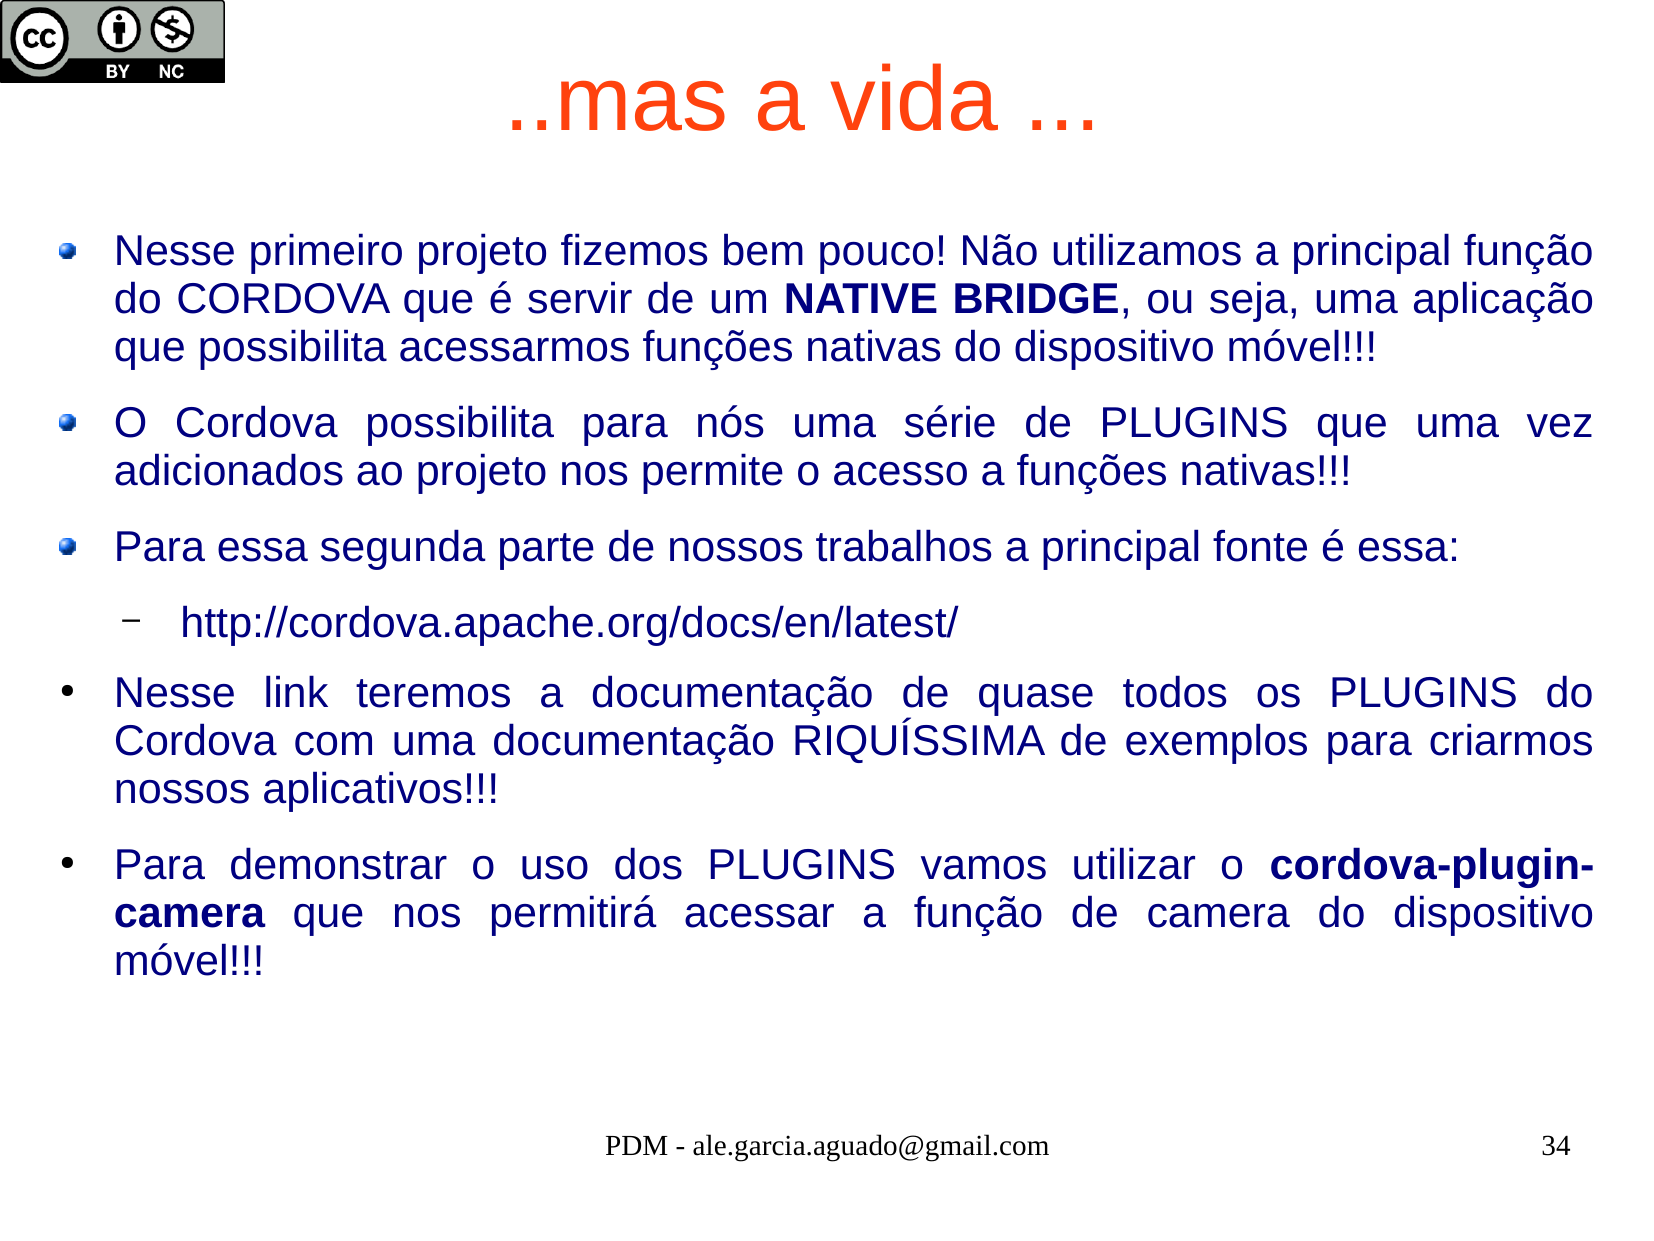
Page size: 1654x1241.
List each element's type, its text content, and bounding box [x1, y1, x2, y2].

title ..mas a vida ... [59, 31, 1548, 166]
picture [0, 0, 225, 83]
list Nesse primeiro projeto fizemos bem pouco! Não utilizamos a principal função do CORDOVA que é servir de um NATIVE BRIDGE, ou seja, uma aplicação que possibilita acessarmos funções nativas do dispositivo móvel!!! O Cordova possibilita para nós uma série de PLUGINS que uma vez adicionados ao projeto nos permite o acesso a funções nativas!!! Para essa segunda parte de nossos trabalhos a principal fonte é essa: http://cordova.apache.org/docs/en/latest/ Nesse link teremos a documentação de quase todos os PLUGINS do Cordova com uma documentação RIQUÍSSIMA de exemplos para criarmos nossos aplicativos!!! Para demonstrar o uso dos PLUGINS vamos utilizar o cordova-plugin-camera que nos permitirá acessar a função de camera do dispositivo móvel!!! [47, 226, 1595, 1028]
